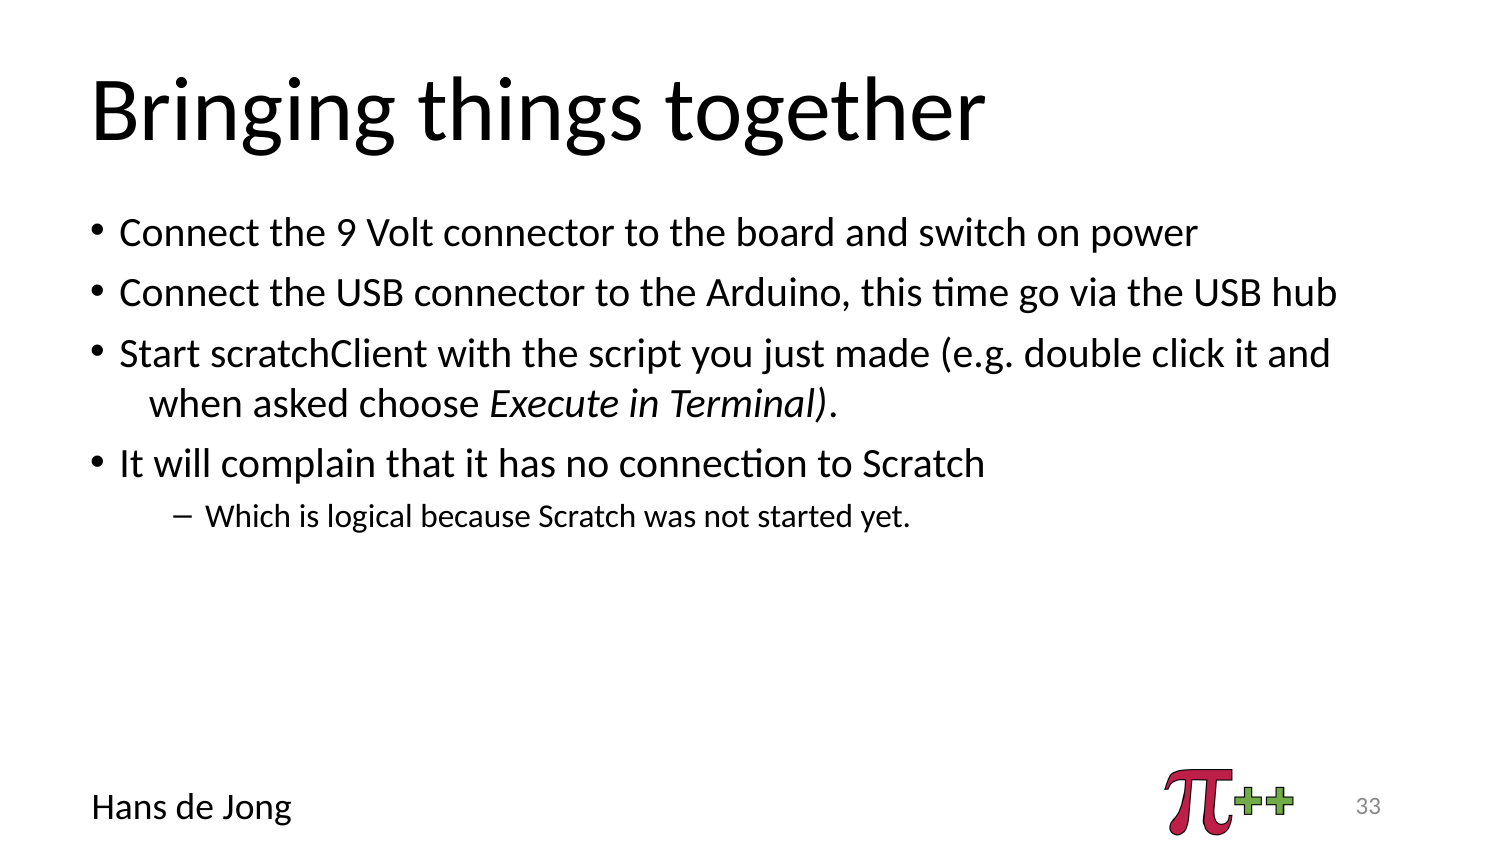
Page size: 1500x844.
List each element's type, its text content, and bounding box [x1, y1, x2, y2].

title Bringing things together [75, 33, 1426, 175]
list Connect the 9 Volt connector to the board and switch on power Connect the USB connector to the Arduino, this time go via the USB hub Start scratchClient with the script you just made (e.g. double click it and when asked choose Execute in Terminal). It will complain that it has no connection to Scratch Which is logical because Scratch was not started yet. [75, 196, 1426, 754]
text_box 33 [1340, 782, 1426, 827]
